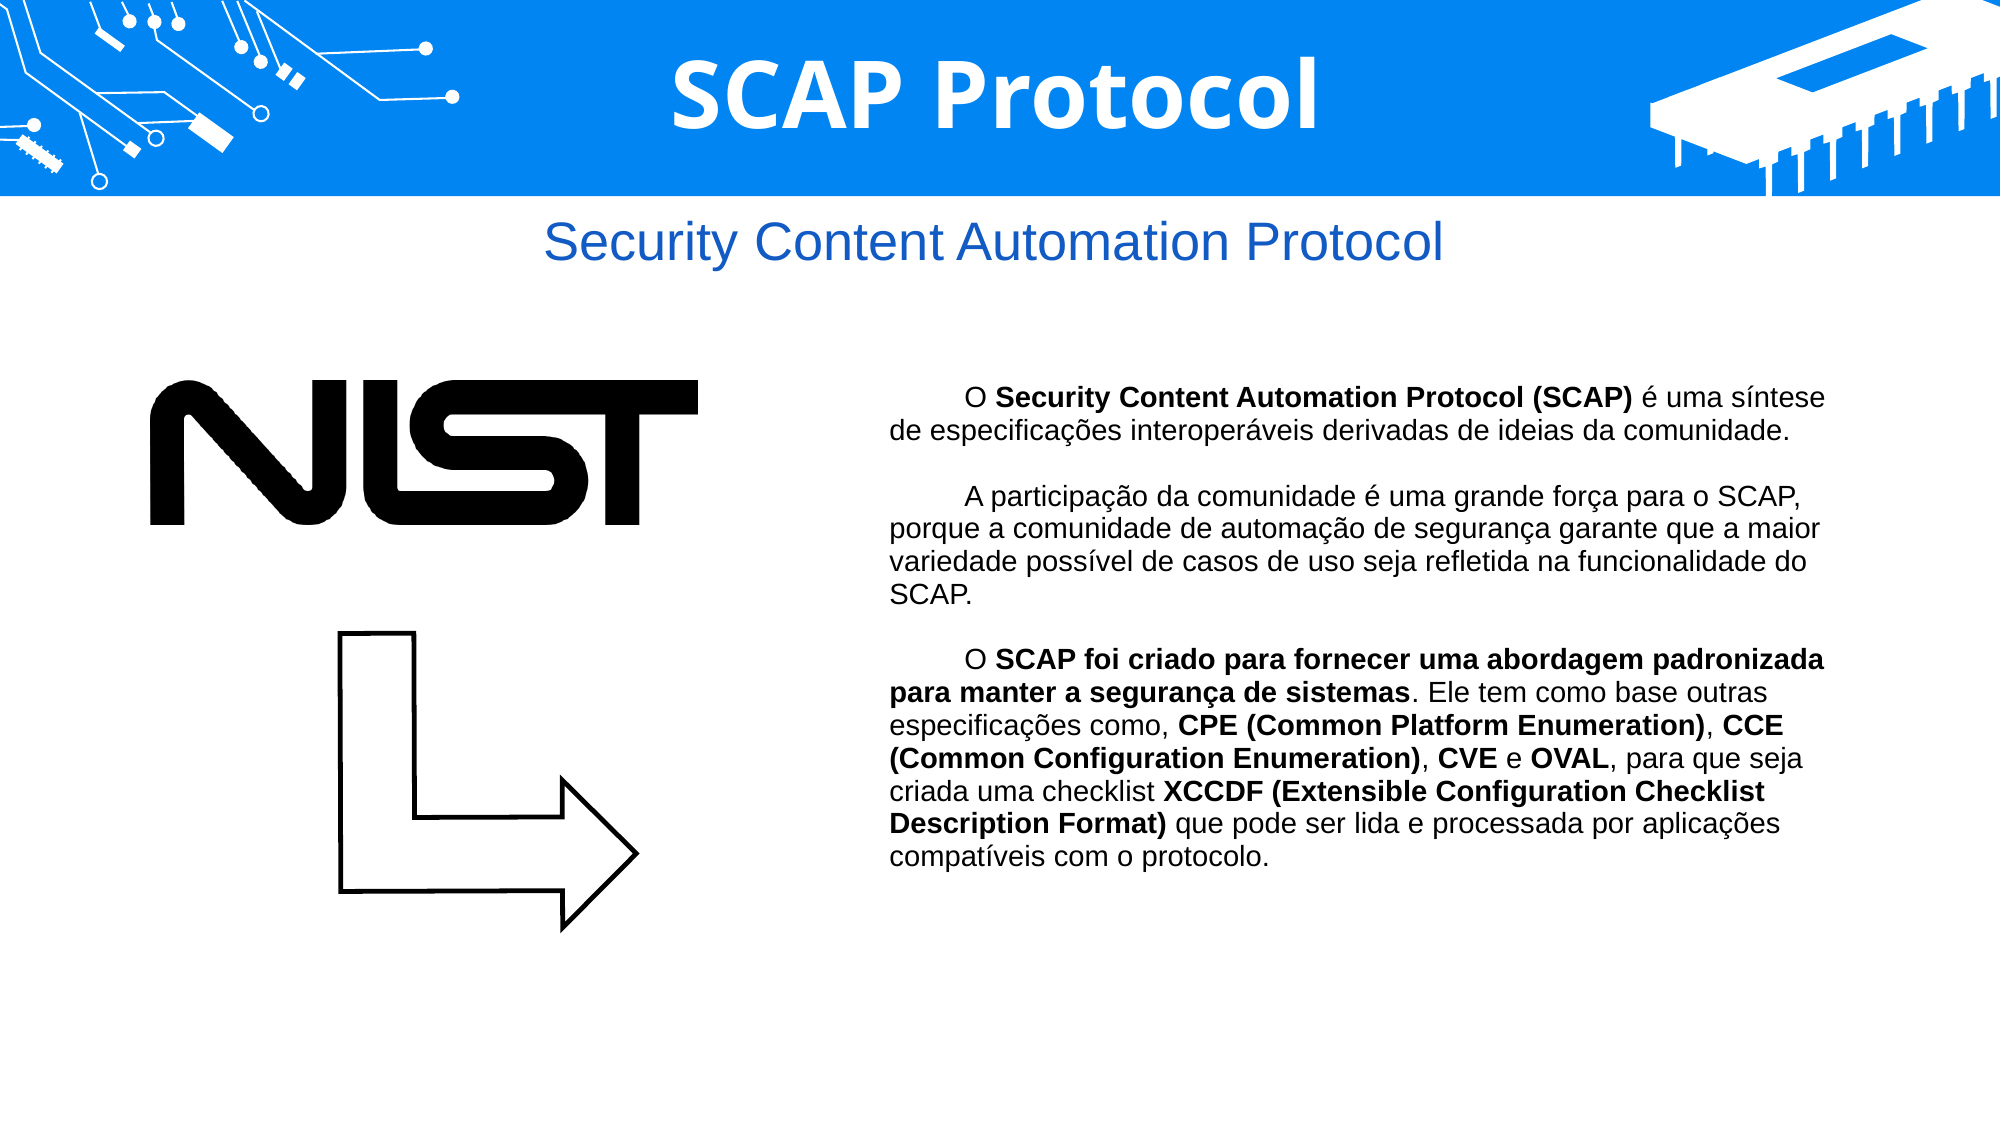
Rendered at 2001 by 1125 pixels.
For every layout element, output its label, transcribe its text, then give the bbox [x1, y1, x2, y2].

text_box O Security Content Automation Protocol (SCAP) é uma síntese de especificações interoperáveis derivadas de ideias da comunidade. A participação da comunidade é uma grande força para o SCAP, porque a comunidade de automação de segurança garante que a maior variedade possível de casos de uso seja refletida na funcionalidade do SCAP. O SCAP foi criado para fornecer uma abordagem padronizada para manter a segurança de sistemas. Ele tem como base outras especificações como, CPE (Common Platform Enumeration), CCE (Common Configuration Enumeration), CVE e OVAL, para que seja criada uma checklist XCCDF (Extensible Configuration Checklist Description Format) que pode ser lida e processada por aplicações compatíveis com o protocolo. [874, 373, 1850, 979]
picture [337, 630, 641, 935]
picture [150, 380, 698, 526]
list SCAP Protocol [47, 38, 1946, 158]
text_box Security Content Automation Protocol [528, 204, 1461, 280]
